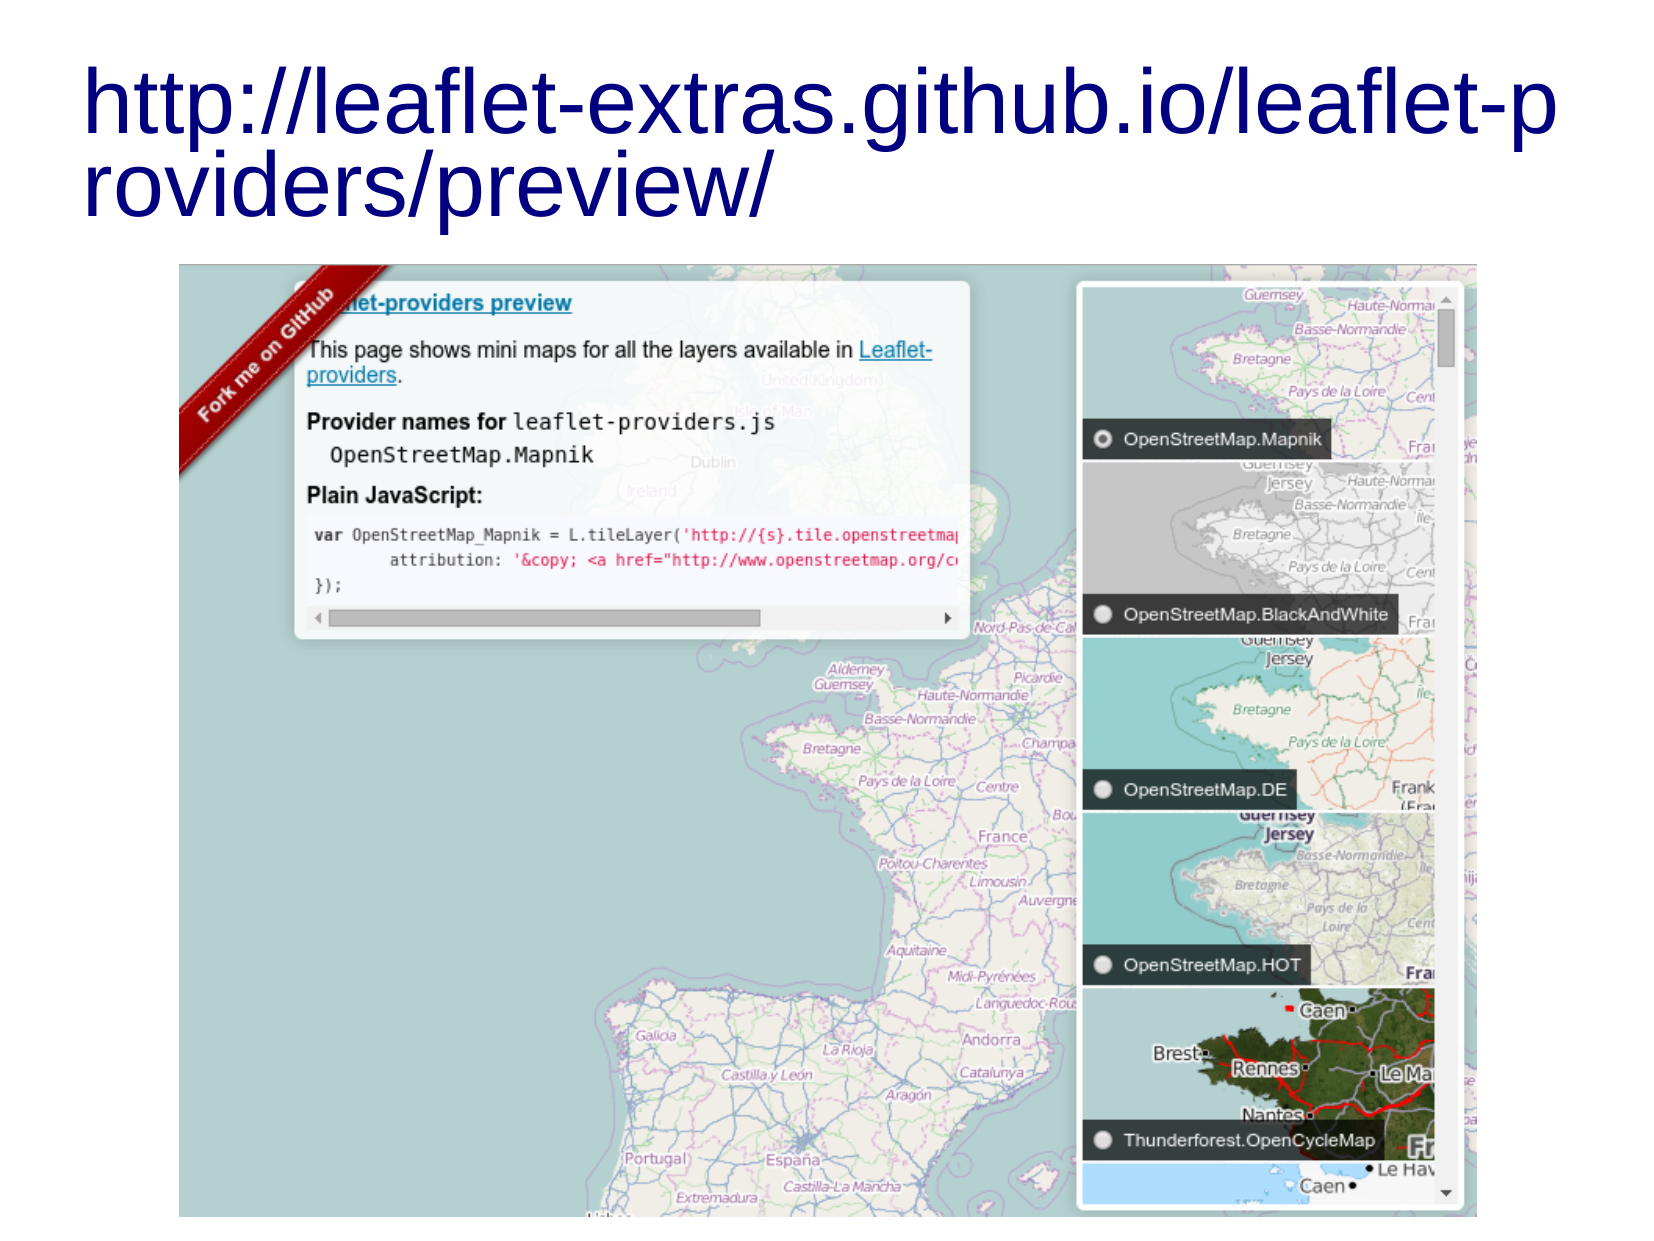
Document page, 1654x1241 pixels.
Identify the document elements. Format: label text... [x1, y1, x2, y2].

picture [179, 264, 1477, 1217]
title http://leaflet-extras.github.io/leaflet-providers/preview/ [82, 49, 1571, 257]
